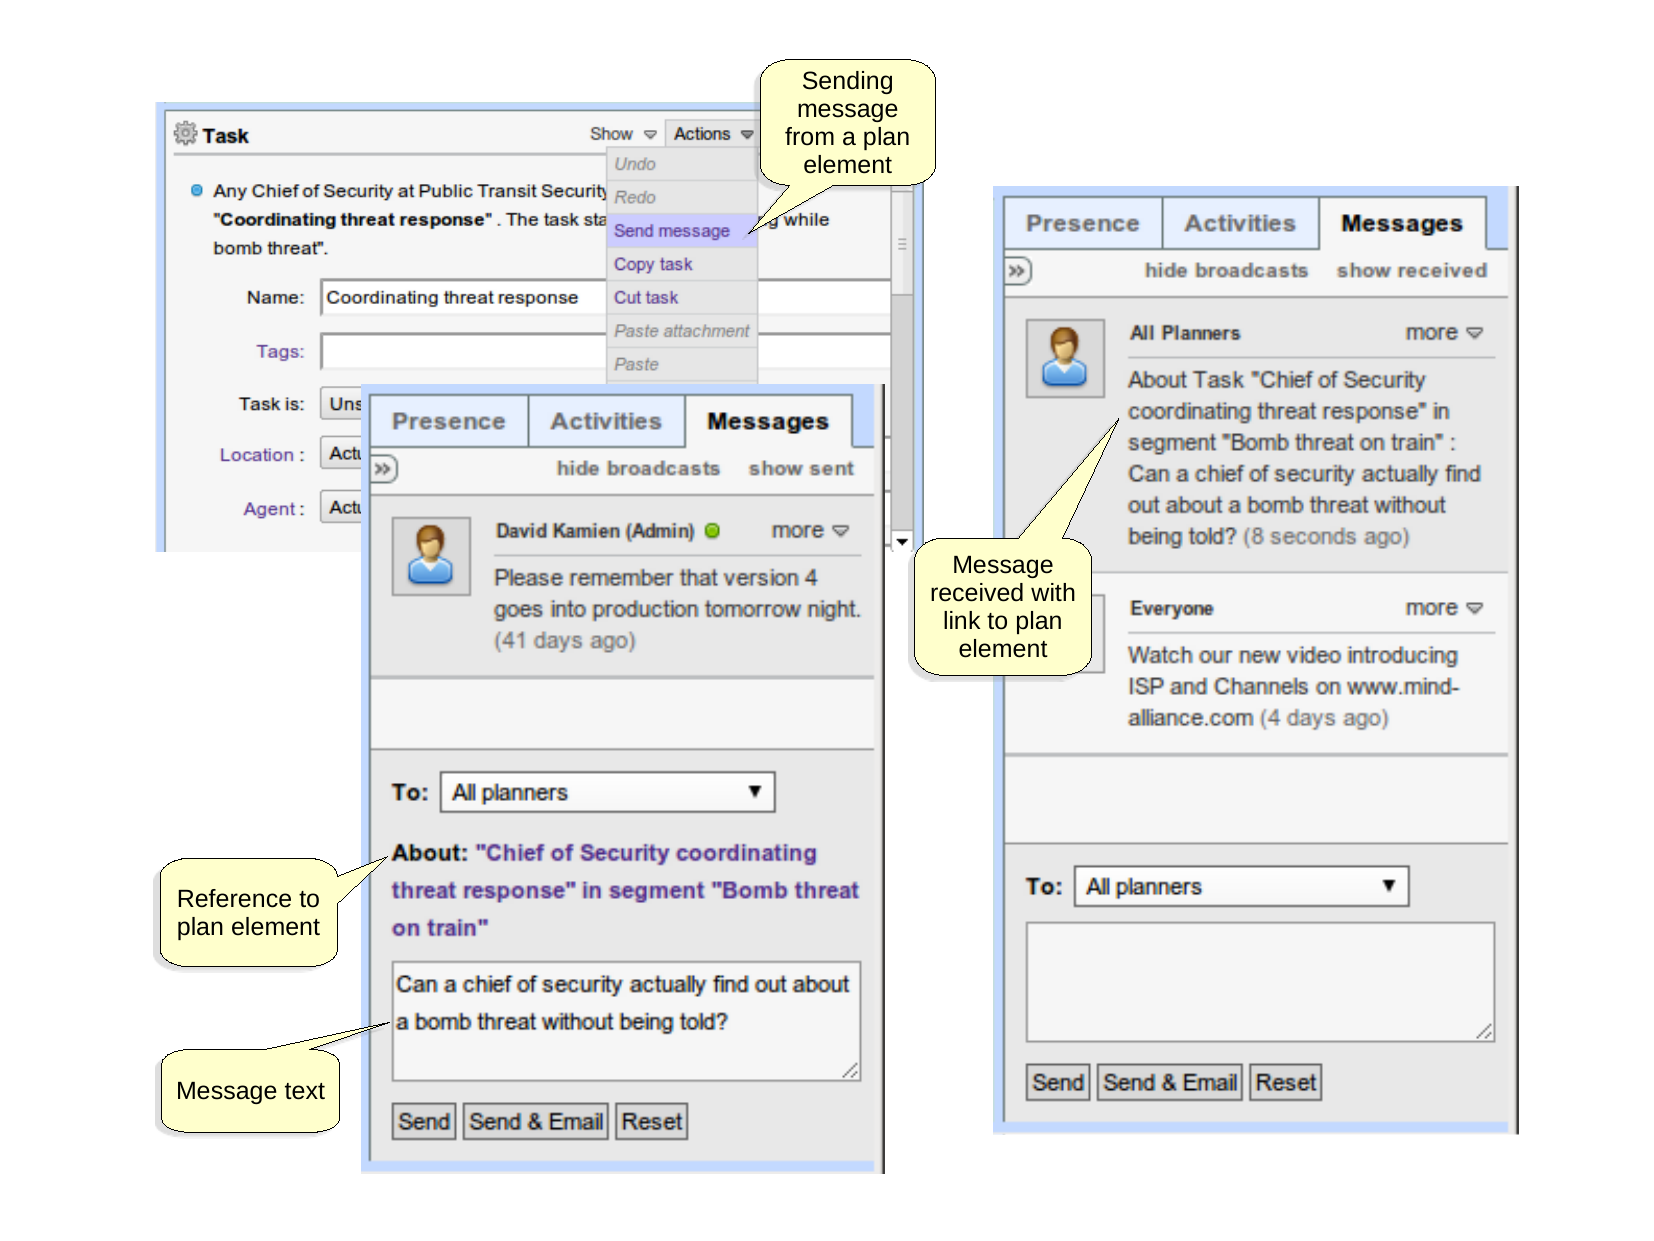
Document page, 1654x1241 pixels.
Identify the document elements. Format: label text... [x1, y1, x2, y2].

text_box Message text [161, 1022, 390, 1133]
picture [155, 102, 924, 1174]
text_box Sending message from a plan element [748, 59, 936, 234]
picture [993, 186, 1519, 1137]
text_box Message received with link to plan element [914, 418, 1119, 676]
text_box Reference to plan element [160, 856, 388, 967]
